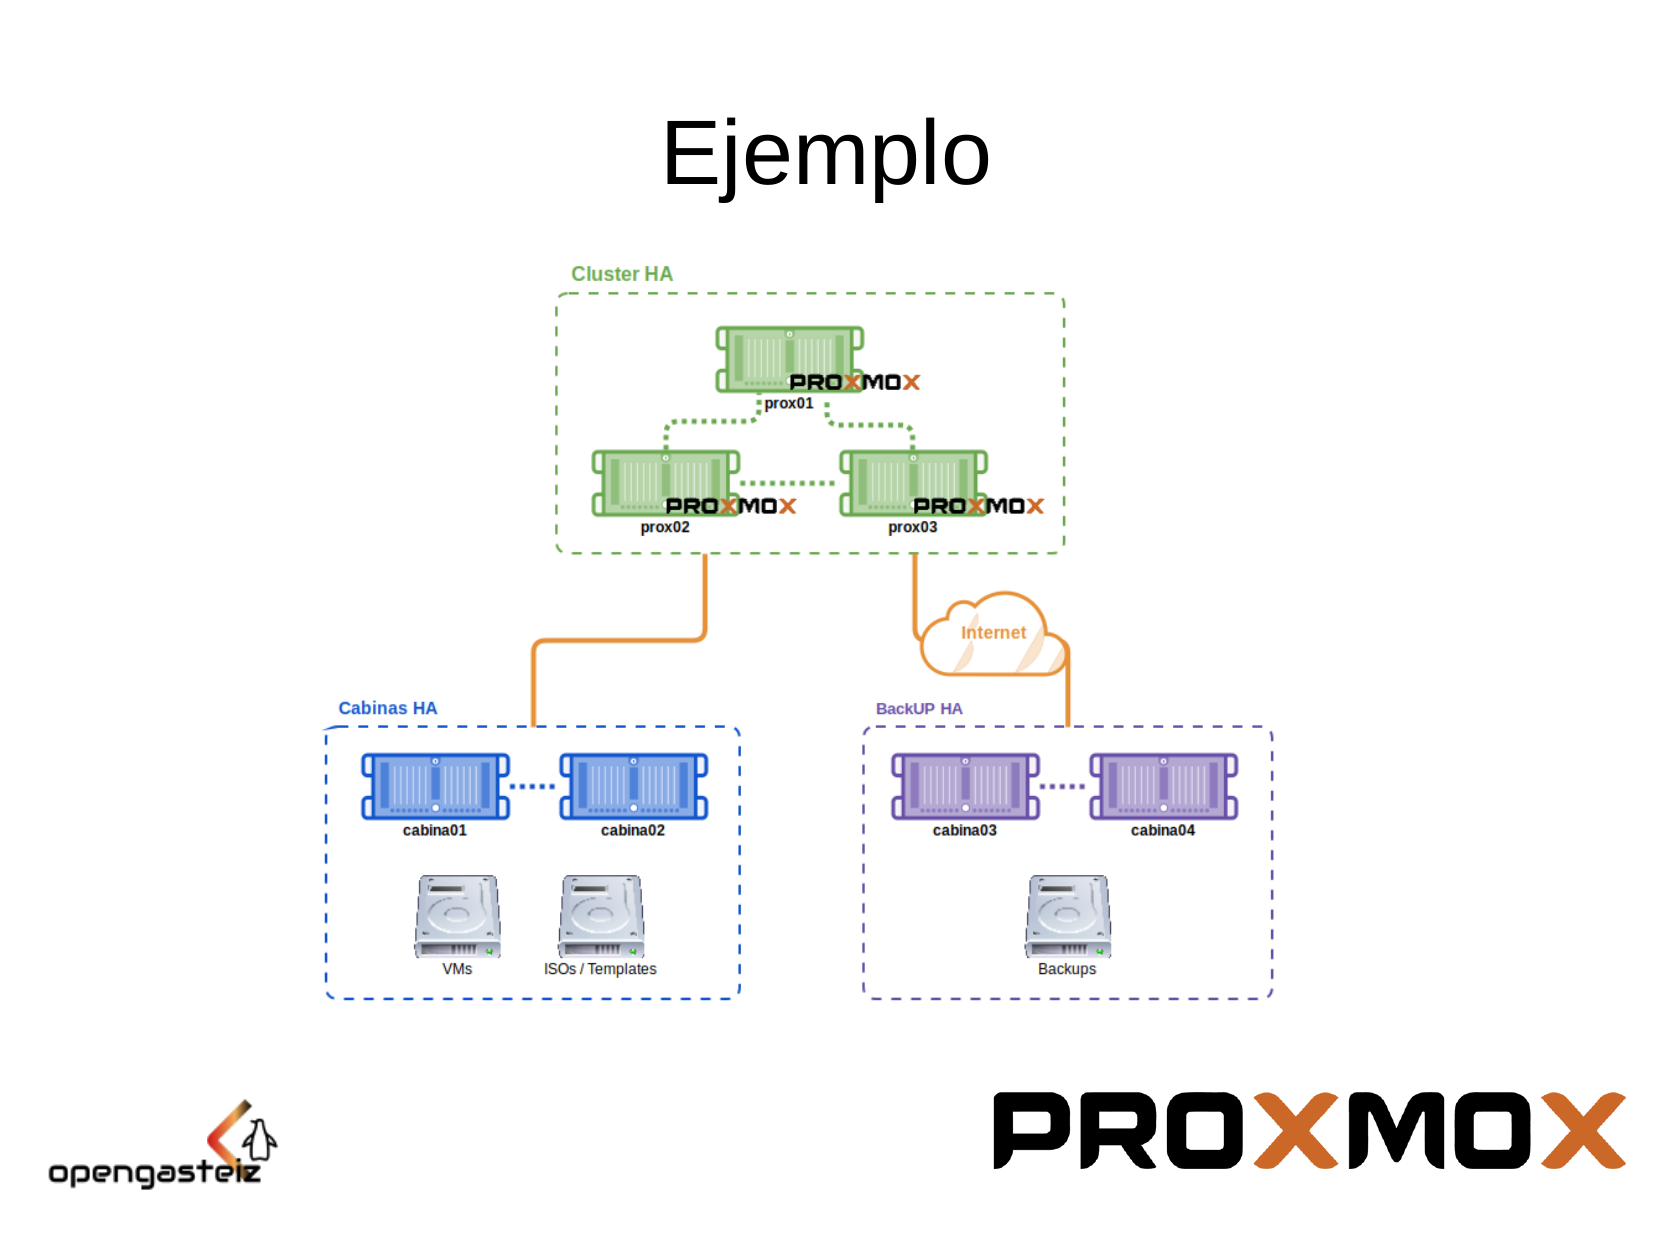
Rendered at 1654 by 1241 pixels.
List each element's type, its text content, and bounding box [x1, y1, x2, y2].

picture [988, 1034, 1631, 1217]
title Ejemplo [82, 49, 1571, 257]
picture [320, 260, 1276, 1004]
picture [35, 1086, 297, 1201]
